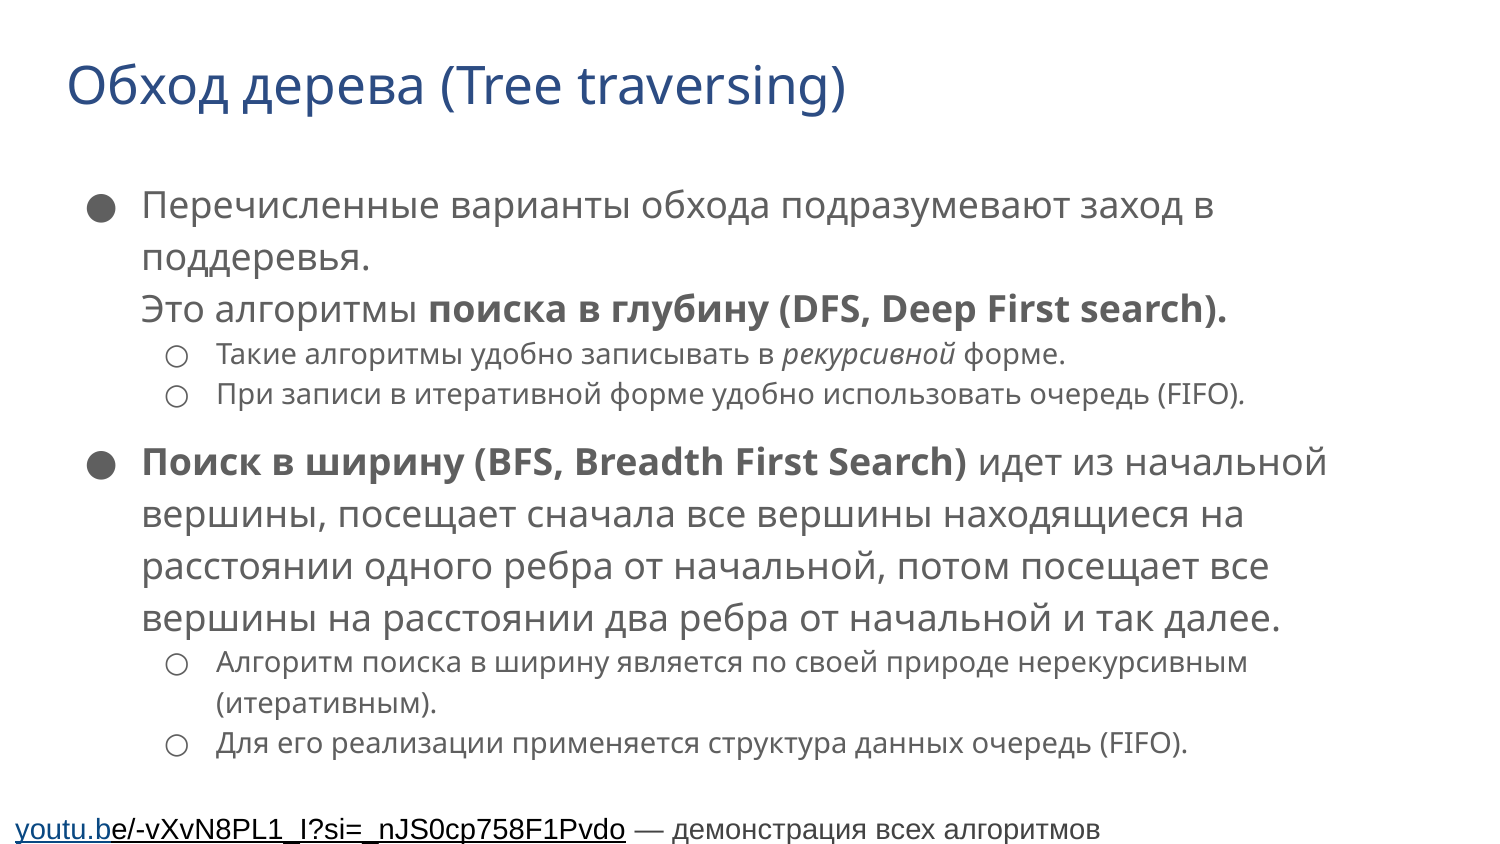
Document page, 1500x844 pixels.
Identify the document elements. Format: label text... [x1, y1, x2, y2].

text_box youtu.be/-vXvN8PL1_I?si=_nJS0cp758F1Pvdo — демонстрация всех алгоритмов [0, 795, 1315, 844]
list Перечисленные варианты обхода подразумевают заход в поддеревья. Это алгоритмы поиска в глубину (DFS, Deep First search). Такие алгоритмы удобно записывать в рекурсивной форме. При записи в итеративной форме удобно использовать очередь (FIFO). Поиск в ширину (BFS, Breadth First Search) идет из начальной вершины, посещает сначала все вершины находящиеся на расстоянии одного ребра от начальной, потом посещает все вершины на расстоянии два ребра от начальной и так далее. Алгоритм поиска в ширину является по своей природе нерекурсивным (итеративным). Для его реализации применяется структура данных очередь (FIFO). [51, 159, 1449, 815]
title Обход дерева (Tree traversing) [51, 36, 1449, 131]
